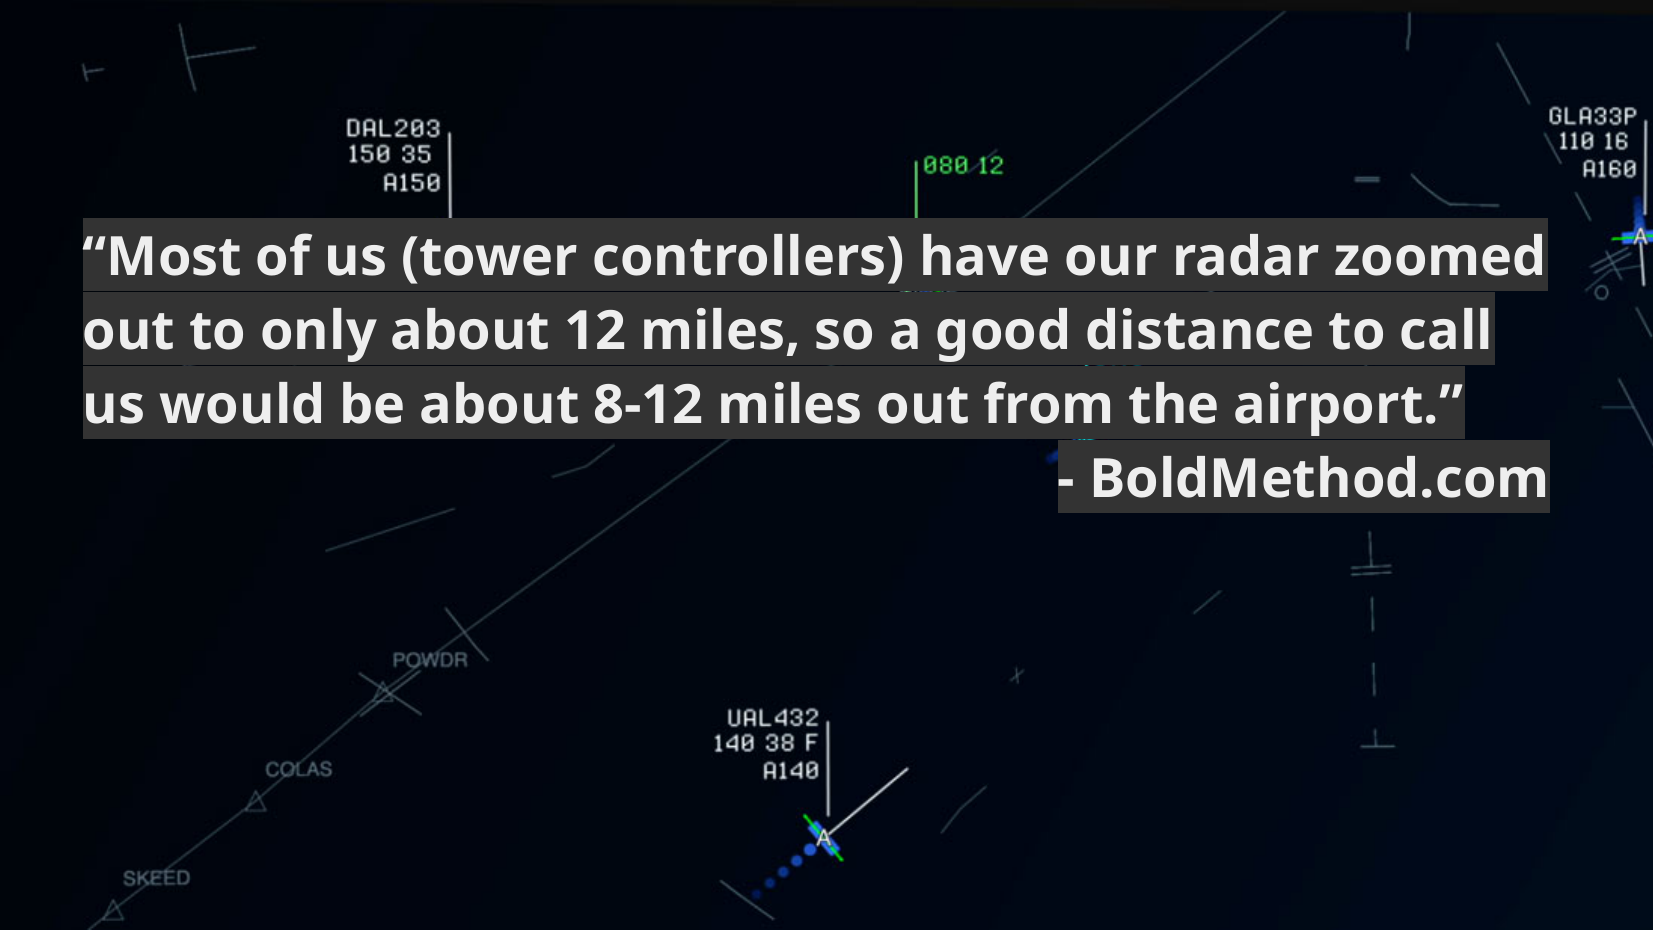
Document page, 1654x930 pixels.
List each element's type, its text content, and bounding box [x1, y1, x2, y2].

picture [0, 0, 1653, 930]
list “Most of us (tower controllers) have our radar zoomed out to only about 12 miles, so a good distance to call us would be about 8-12 miles out from the airport.” - BoldMethod.com [82, 217, 1571, 757]
